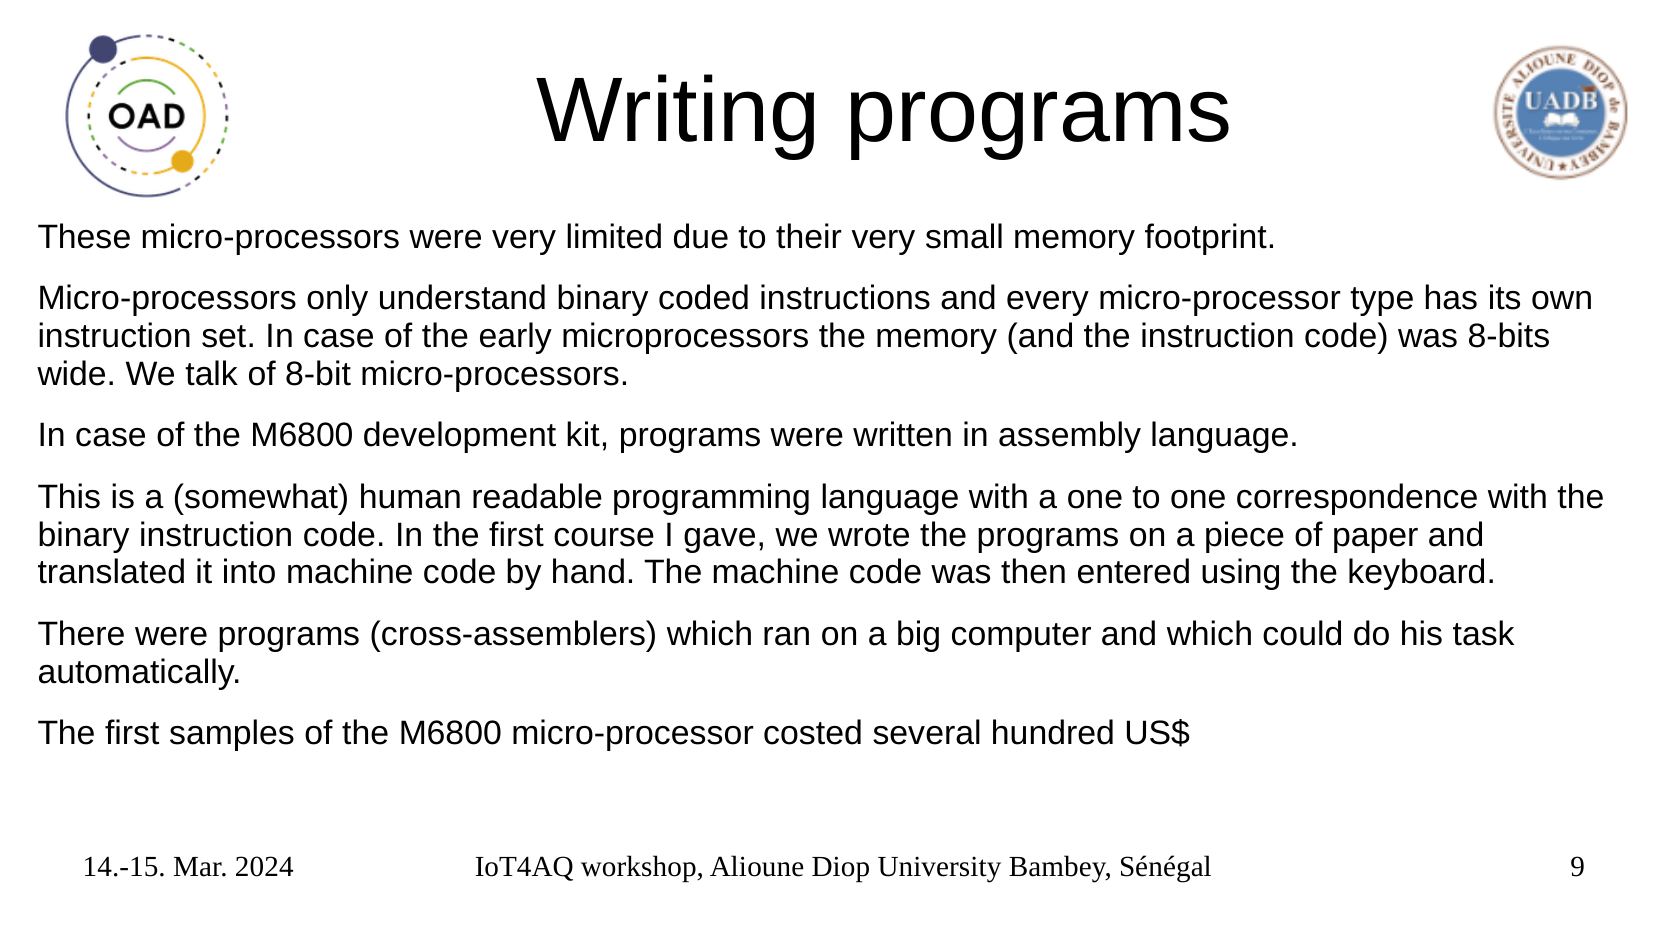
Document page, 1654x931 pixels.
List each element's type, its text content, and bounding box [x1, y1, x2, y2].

picture [25, 20, 263, 218]
list These micro-processors were very limited due to their very small memory footprint. Micro-processors only understand binary coded instructions and every micro-processor type has its own instruction set. In case of the early microprocessors the memory (and the instruction code) was 8-bits wide. We talk of 8-bit micro-processors. In case of the M6800 development kit, programs were written in assembly language. This is a (somewhat) human readable programming language with a one to one correspondence with the binary instruction code. In the first course I gave, we wrote the programs on a piece of paper and translated it into machine code by hand. The machine code was then entered using the keyboard. There were programs (cross-assemblers) which ran on a big computer and which could do his task automatically. The first samples of the M6800 micro-processor costed several hundred US$ [37, 217, 1613, 826]
picture [1482, 37, 1641, 188]
title Writing programs [301, 32, 1469, 188]
